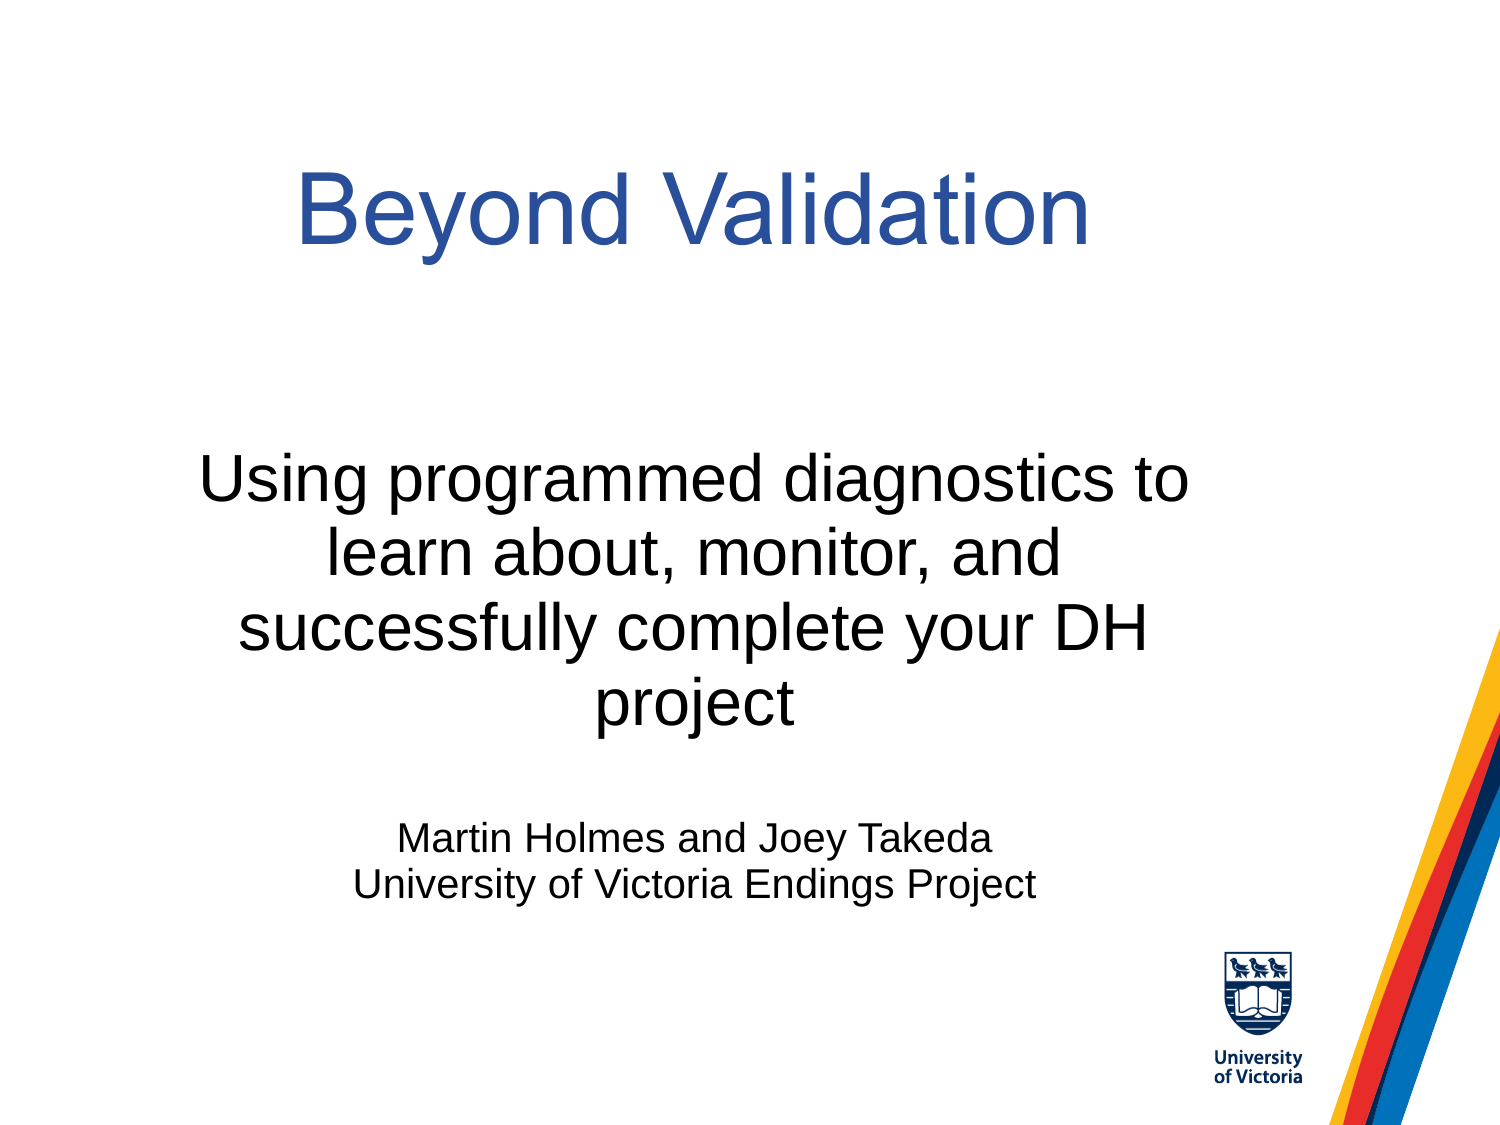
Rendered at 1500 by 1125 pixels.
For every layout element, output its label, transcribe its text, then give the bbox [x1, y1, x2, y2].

picture [0, 0, 1500, 1125]
title Beyond Validation [181, 115, 1209, 304]
subtitle Using programmed diagnostics to learn about, monitor, and successfully complete your DH project Martin Holmes and Joey Takeda University of Victoria Endings Project [181, 333, 1209, 1015]
